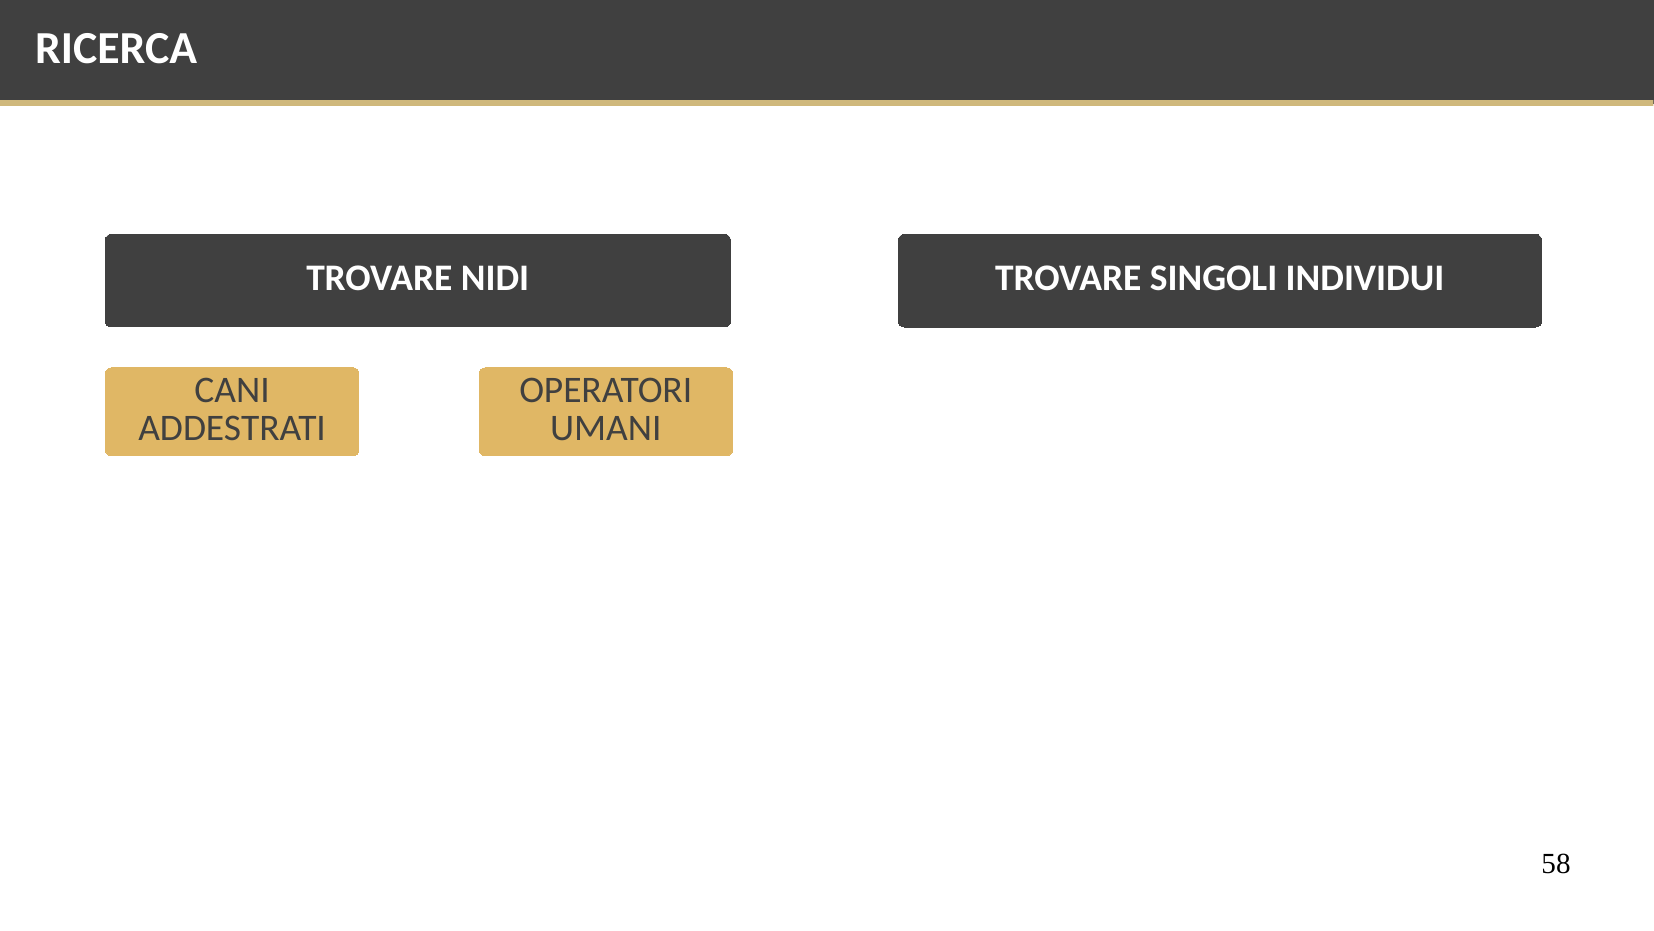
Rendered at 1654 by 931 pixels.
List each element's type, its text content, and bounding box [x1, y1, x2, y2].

text_box CANI ADDESTRATI [105, 367, 359, 456]
text_box OPERATORI UMANI [479, 367, 733, 456]
text_box TROVARE NIDI [105, 234, 731, 327]
text_box RICERCA [0, 0, 1654, 100]
text_box TROVARE SINGOLI INDIVIDUI [898, 234, 1542, 328]
